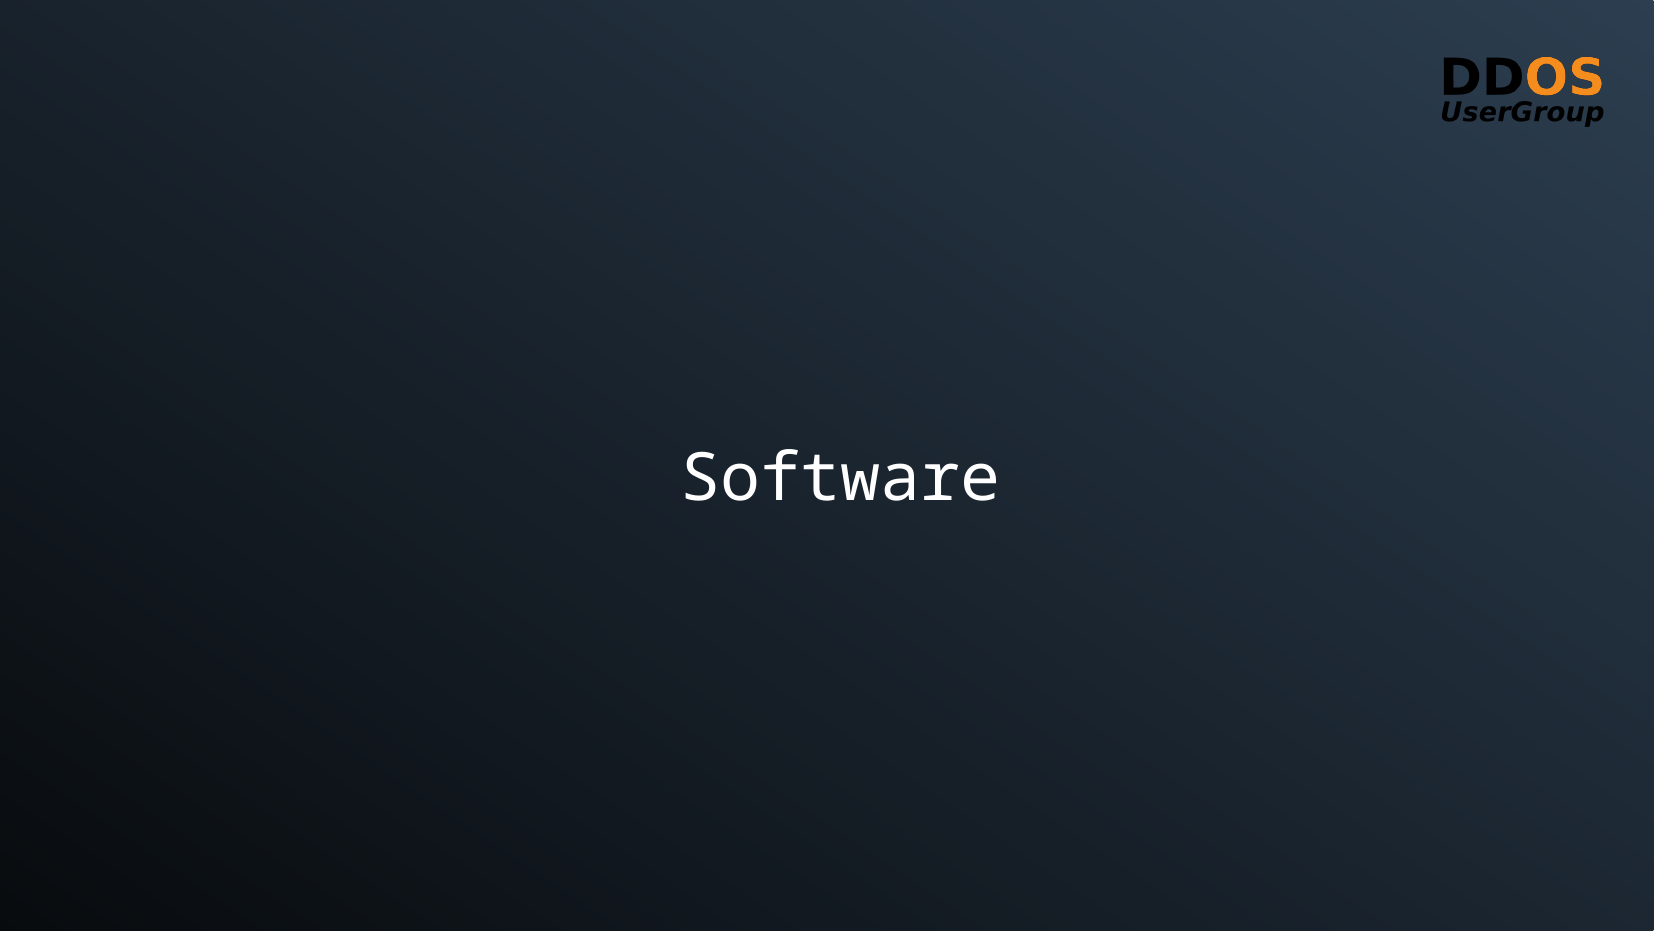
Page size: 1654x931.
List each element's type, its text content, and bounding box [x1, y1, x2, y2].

subtitle Software [187, 300, 1493, 650]
picture [1432, 37, 1613, 150]
